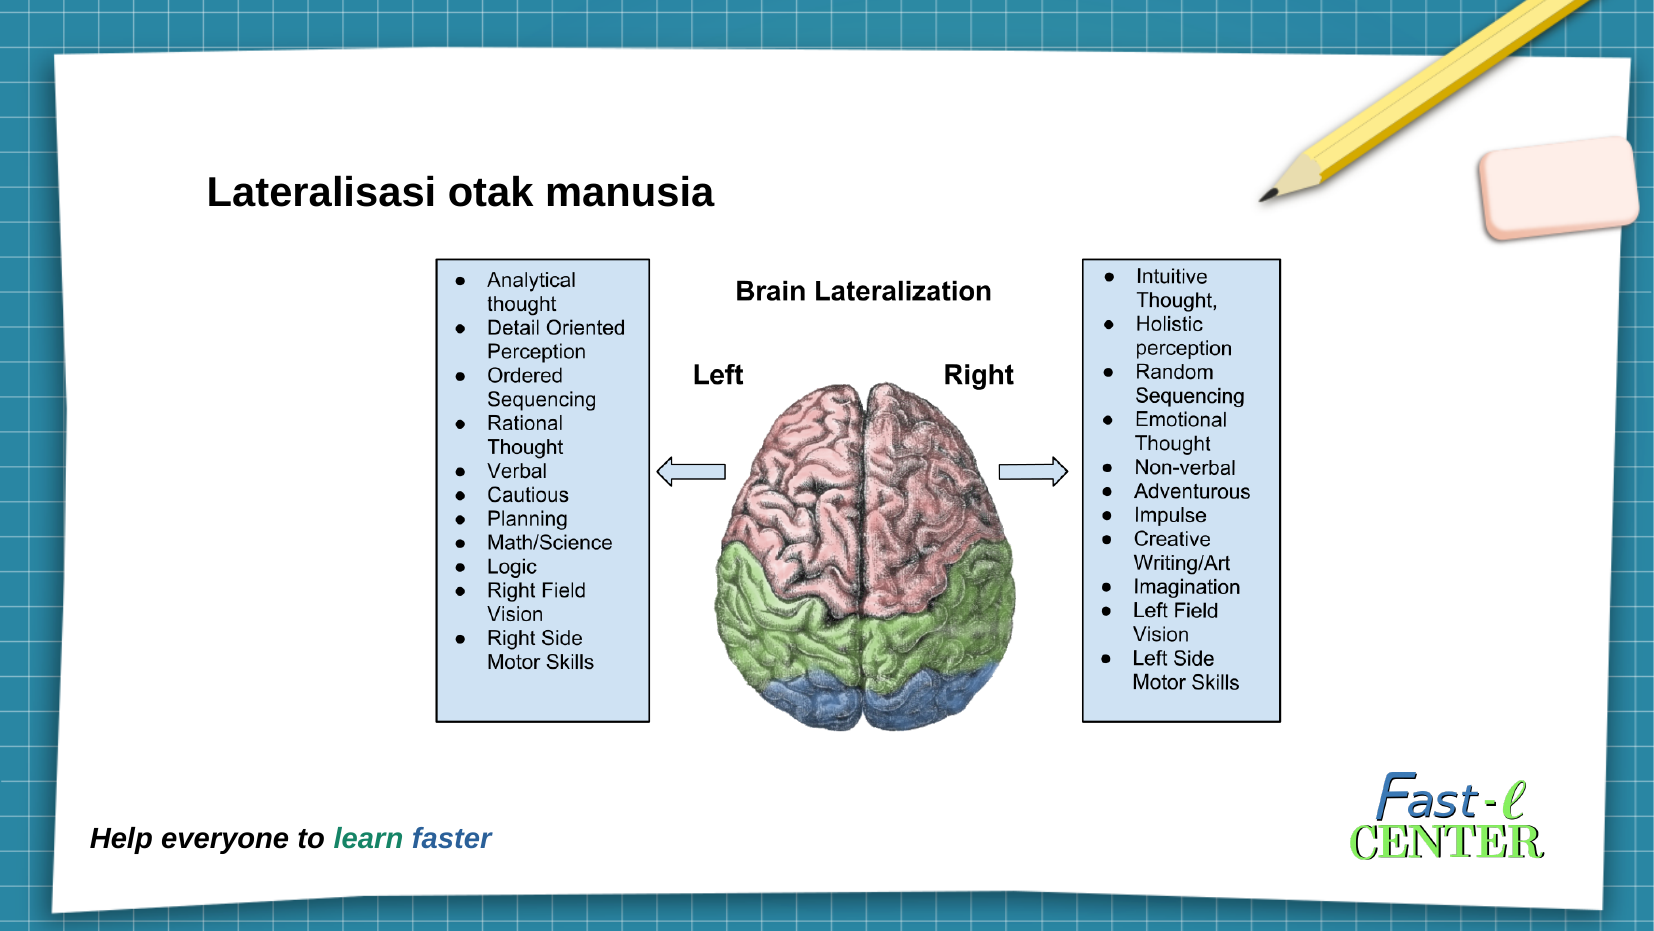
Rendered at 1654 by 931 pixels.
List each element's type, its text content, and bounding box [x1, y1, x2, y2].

text_box Lateralisasi otak manusia [191, 160, 788, 226]
picture [0, 0, 1654, 931]
text_box Help everyone to learn faster [75, 814, 507, 863]
